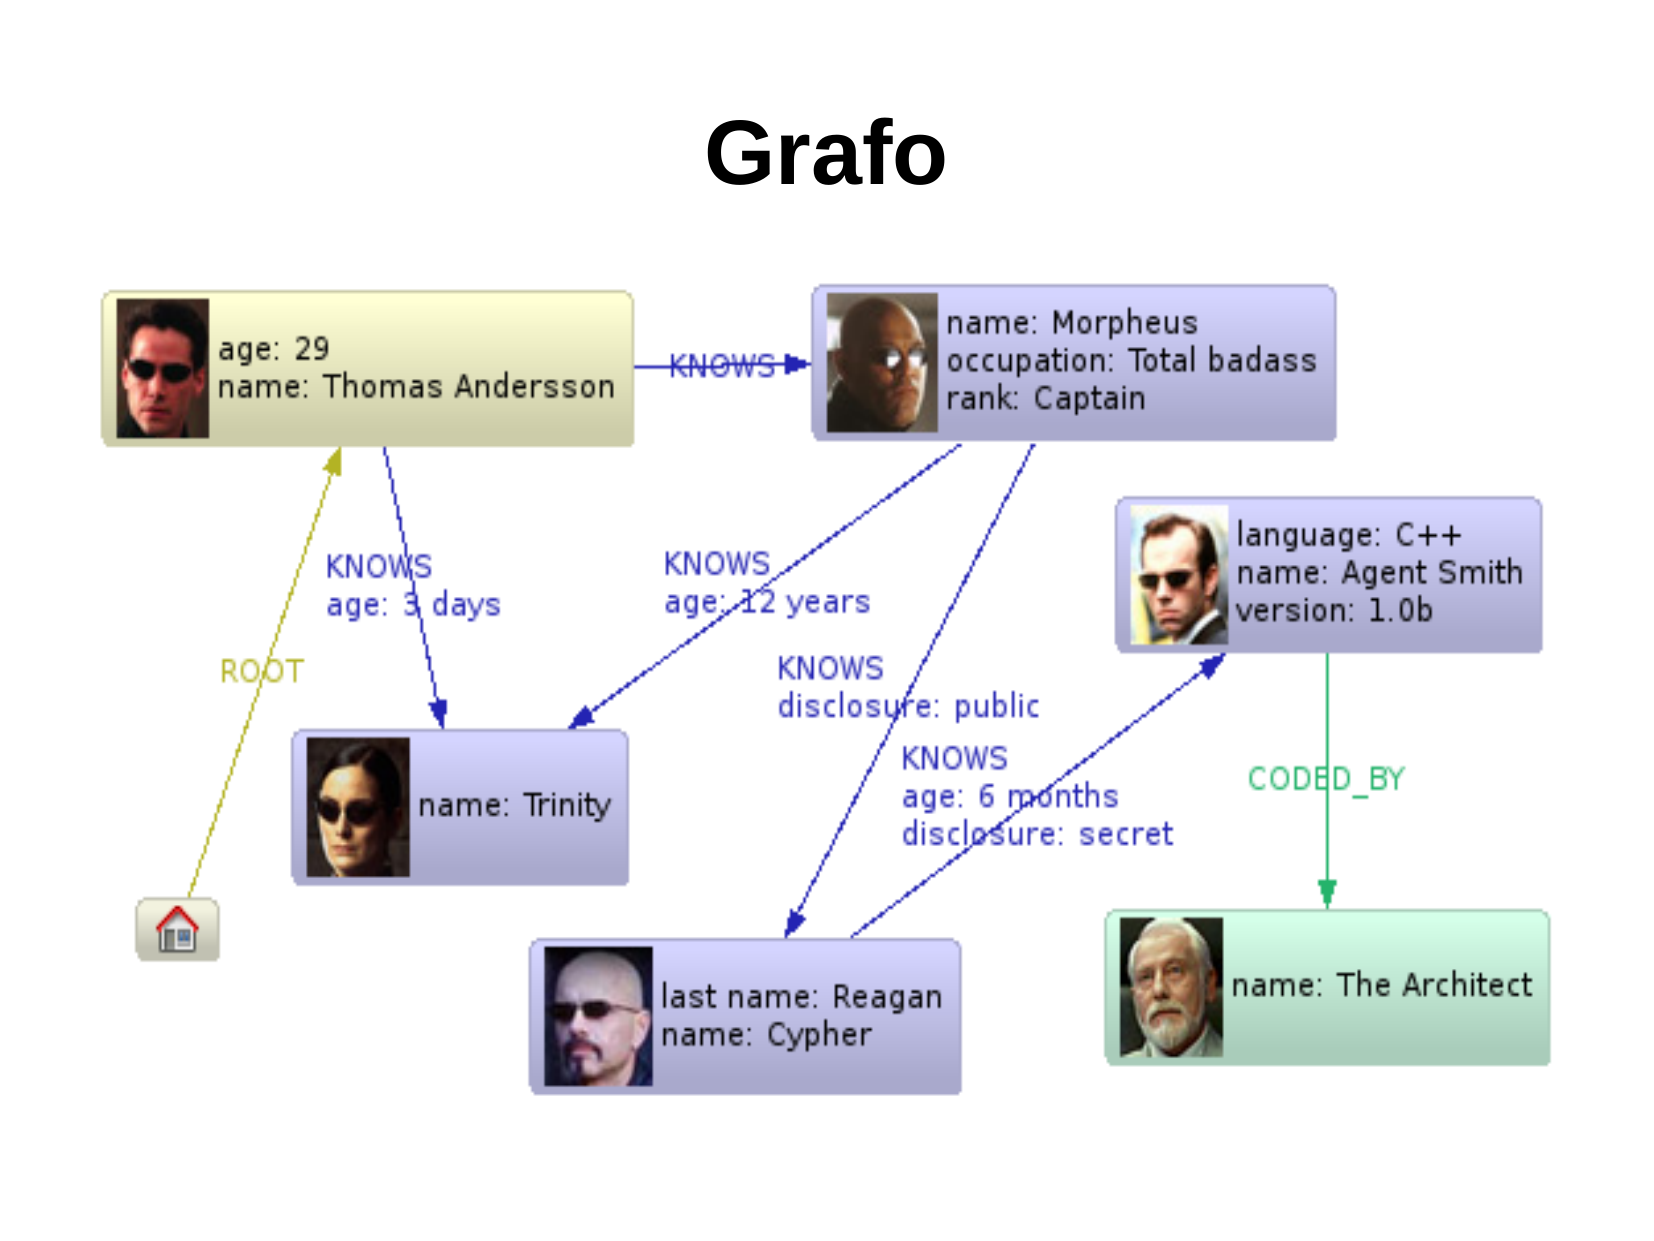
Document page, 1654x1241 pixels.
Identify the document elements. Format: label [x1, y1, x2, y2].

picture [70, 259, 1583, 1122]
